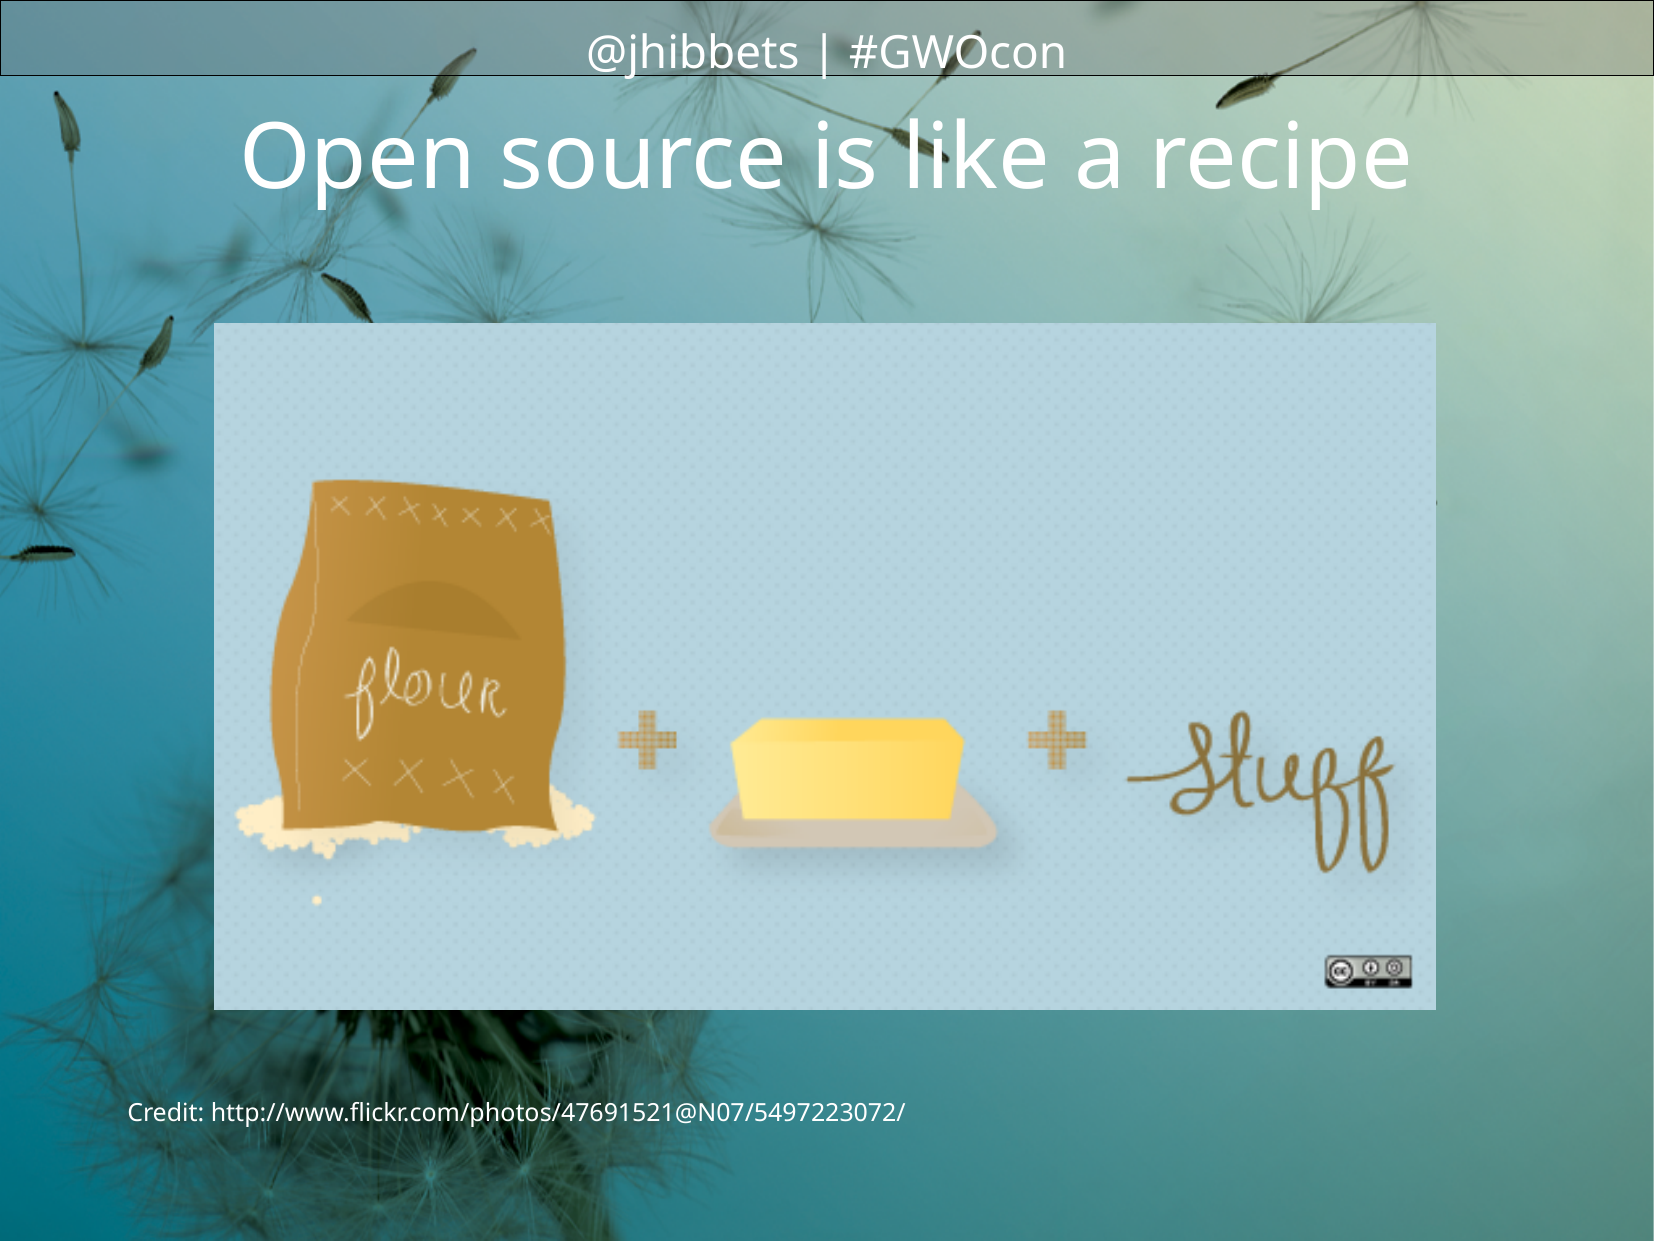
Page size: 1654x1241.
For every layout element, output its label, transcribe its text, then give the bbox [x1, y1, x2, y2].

title Open source is like a recipe [82, 49, 1571, 257]
text_box Credit: http://www.flickr.com/photos/47691521@N07/5497223072/ [112, 1087, 920, 1131]
picture [0, 76, 1654, 1241]
